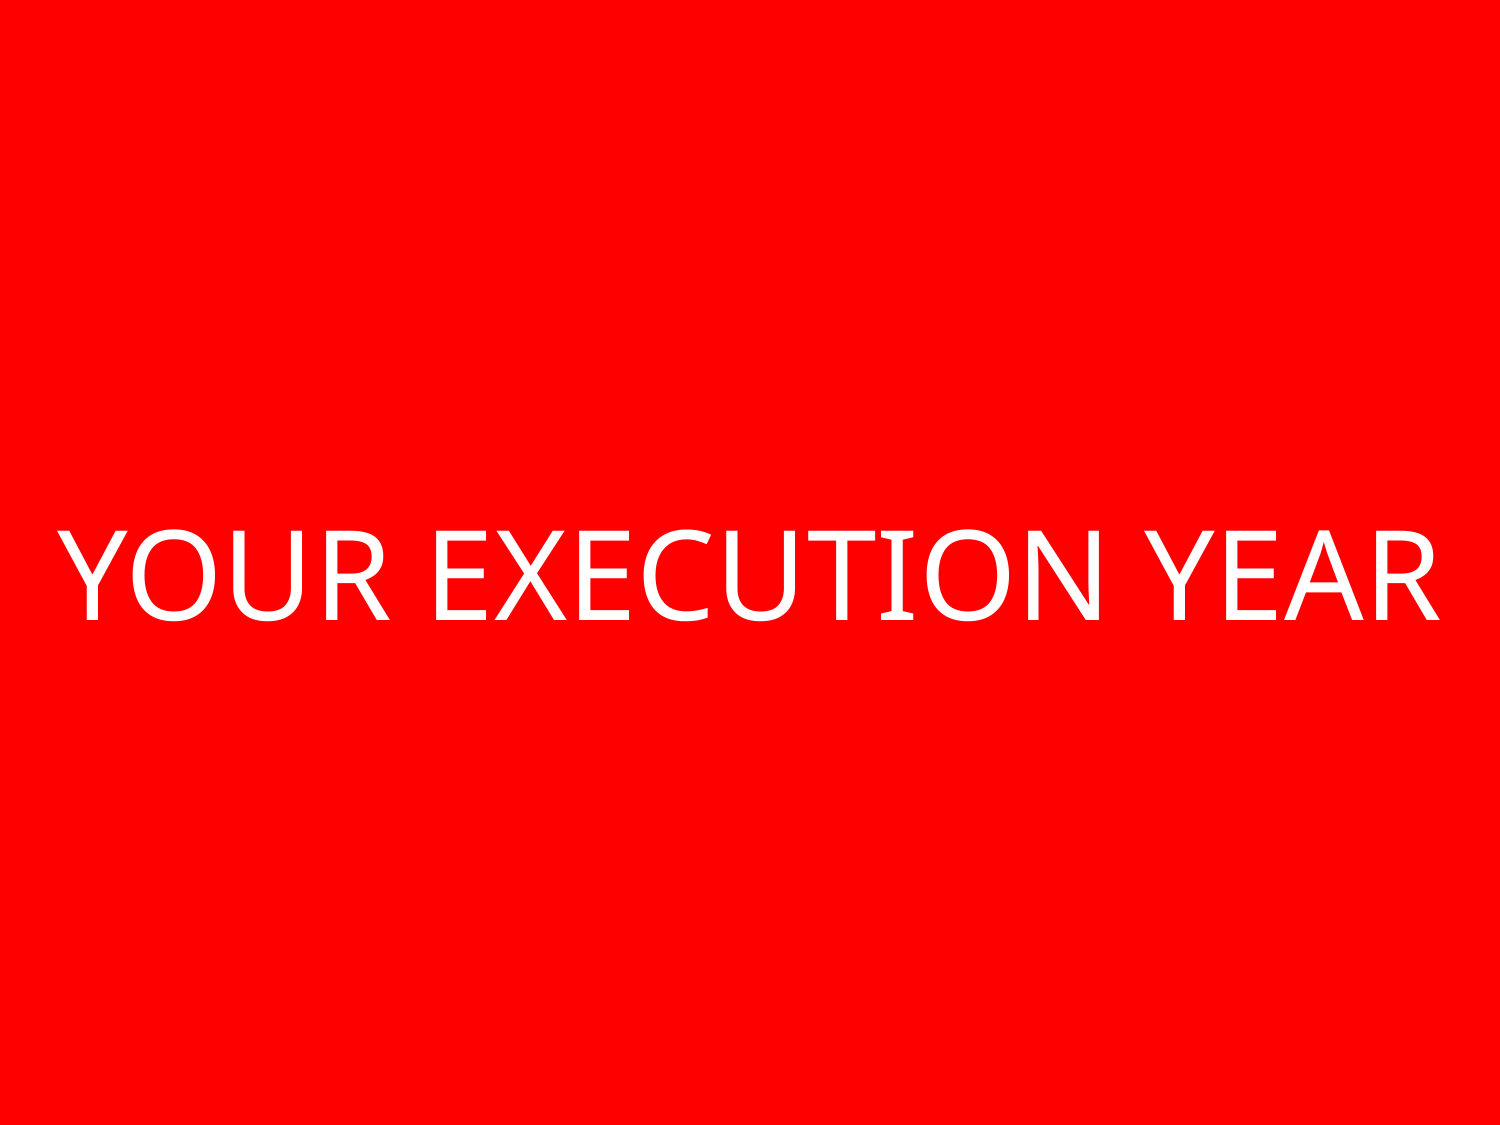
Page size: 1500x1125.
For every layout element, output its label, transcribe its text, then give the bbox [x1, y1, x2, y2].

list YOUR EXECUTION YEAR [0, 487, 1500, 781]
